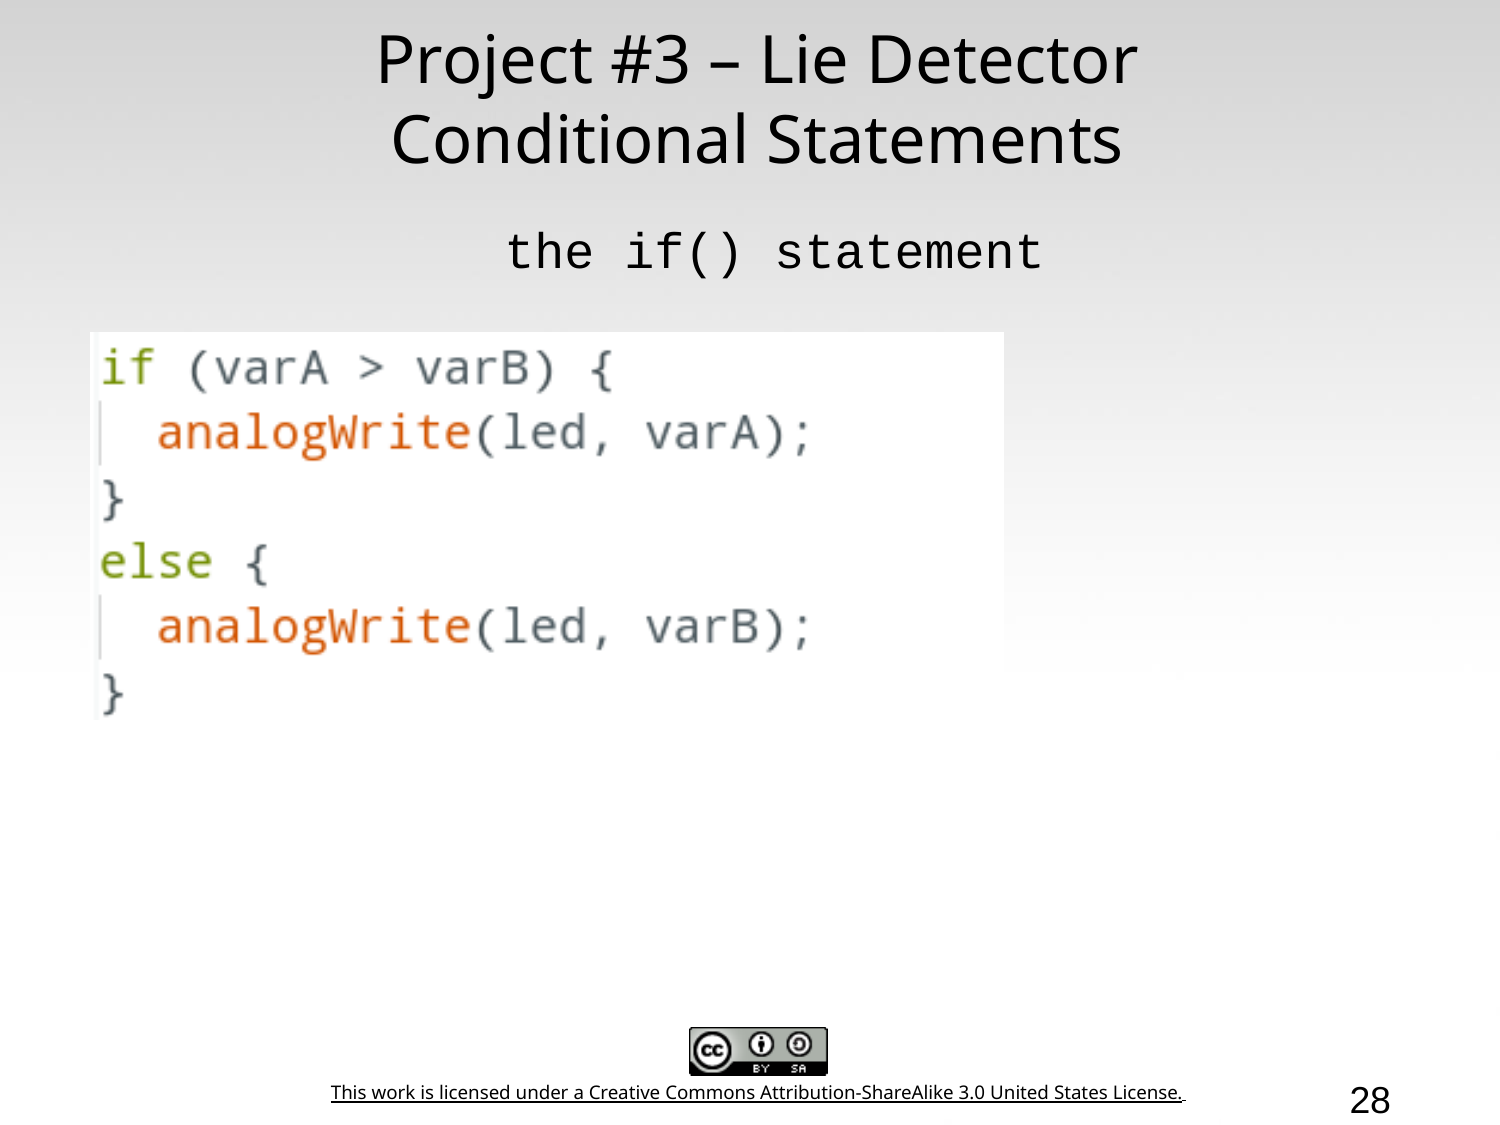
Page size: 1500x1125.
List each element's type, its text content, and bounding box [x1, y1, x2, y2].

text_box the if() statement [489, 219, 1090, 292]
title Project #3 – Lie Detector Conditional Statements [75, 2, 1441, 191]
picture [0, 0, 1500, 1125]
